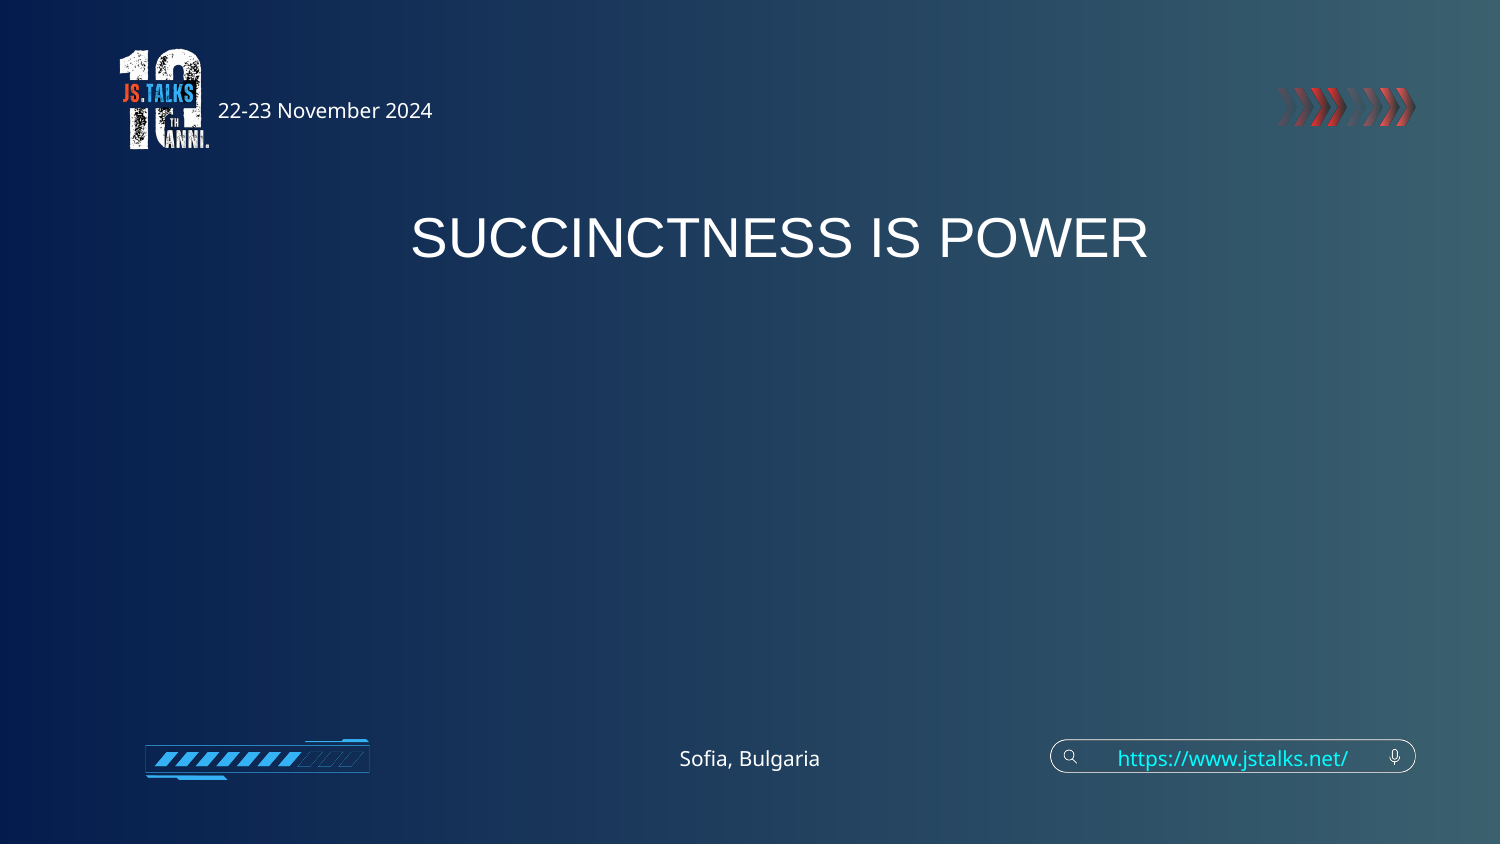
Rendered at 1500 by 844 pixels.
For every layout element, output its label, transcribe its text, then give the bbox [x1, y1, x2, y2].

text_box 22-23 November 2024 [217, 95, 507, 123]
text_box Sofia, Bulgaria [654, 744, 846, 772]
text_box [1050, 739, 1416, 773]
text_box SUCCINCTNESS IS POWER [328, 183, 1233, 269]
text_box [65, 0, 258, 231]
text_box [1277, 88, 1416, 126]
text_box https://www.jstalks.net/ [1103, 744, 1362, 772]
text_box [145, 739, 370, 780]
